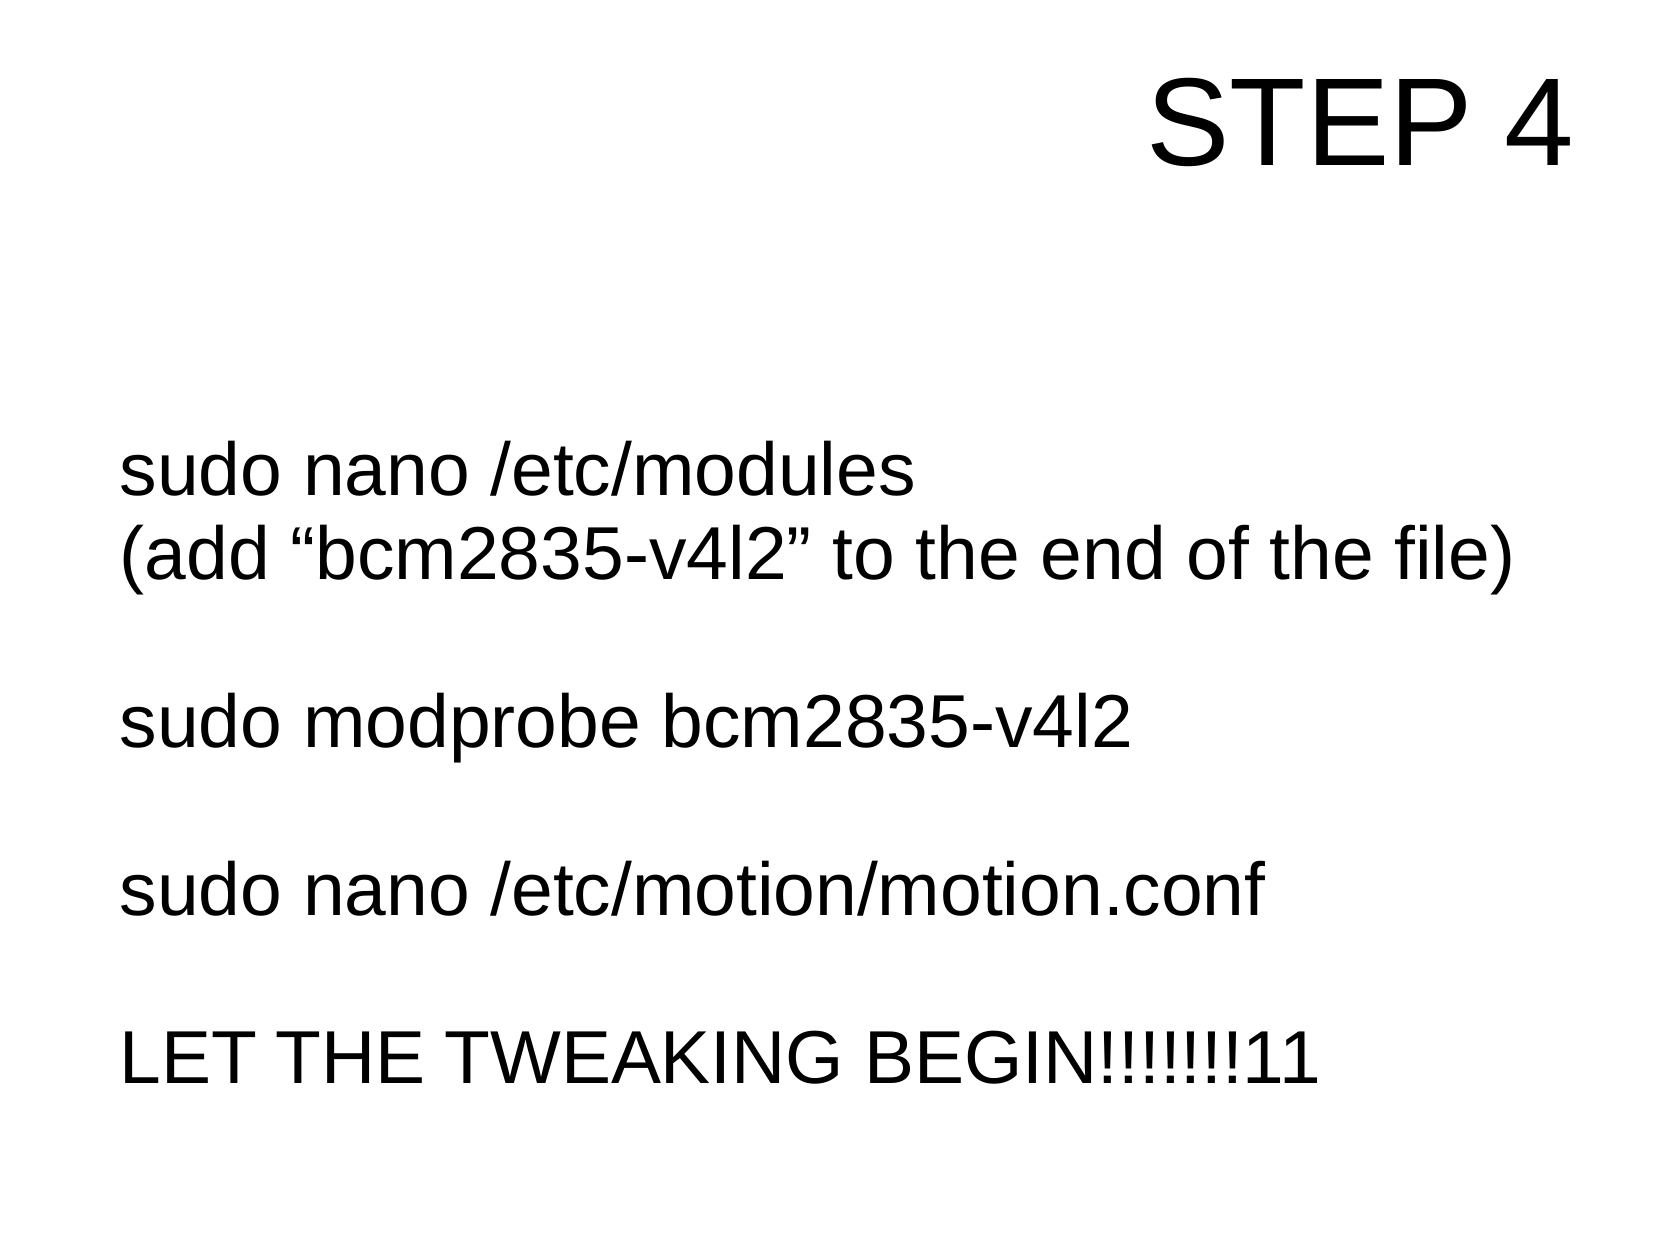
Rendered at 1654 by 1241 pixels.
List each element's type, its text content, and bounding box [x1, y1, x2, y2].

text_box STEP 4 [1131, 45, 1591, 200]
text_box sudo nano /etc/modules (add “bcm2835-v4l2” to the end of the file) sudo modprobe bcm2835-v4l2 sudo nano /etc/motion/motion.conf LET THE TWEAKING BEGIN!!!!!!!11 [105, 420, 1532, 1107]
